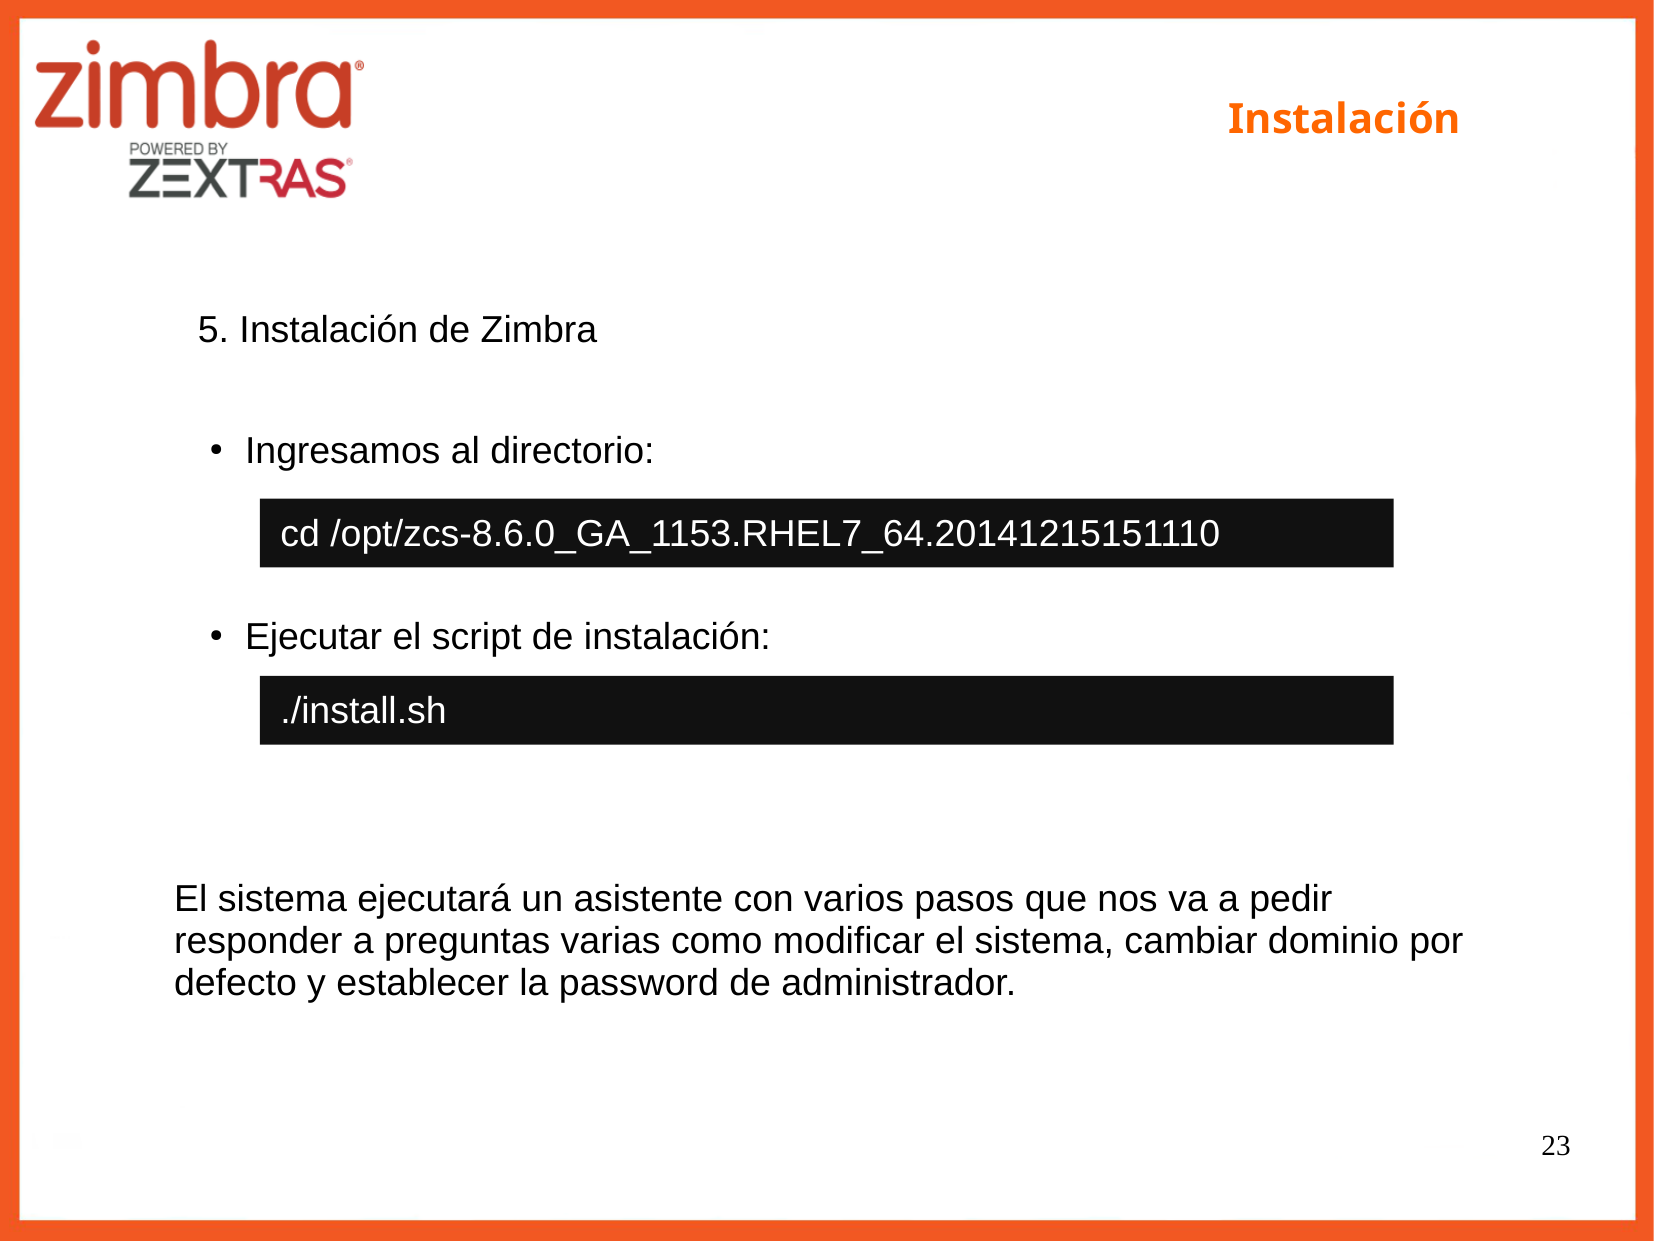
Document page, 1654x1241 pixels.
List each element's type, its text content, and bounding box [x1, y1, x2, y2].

text_box Ejecutar el script de instalación: [188, 602, 1241, 671]
text_box 5. Instalación de Zimbra [177, 295, 619, 364]
text_box ./install.sh [259, 675, 1394, 745]
text_box cd /opt/zcs-8.6.0_GA_1153.RHEL7_64.20141215151110 [259, 498, 1394, 567]
text_box Ingresamos al directorio: [188, 416, 1252, 485]
text_box Instalación [1228, 88, 1501, 142]
text_box El sistema ejecutará un asistente con varios pasos que nos va a pedir responder a preguntas varias como modificar el sistema, cambiar dominio por defecto y establecer la password de administrador. [153, 864, 1489, 1016]
picture [0, 0, 1654, 1241]
